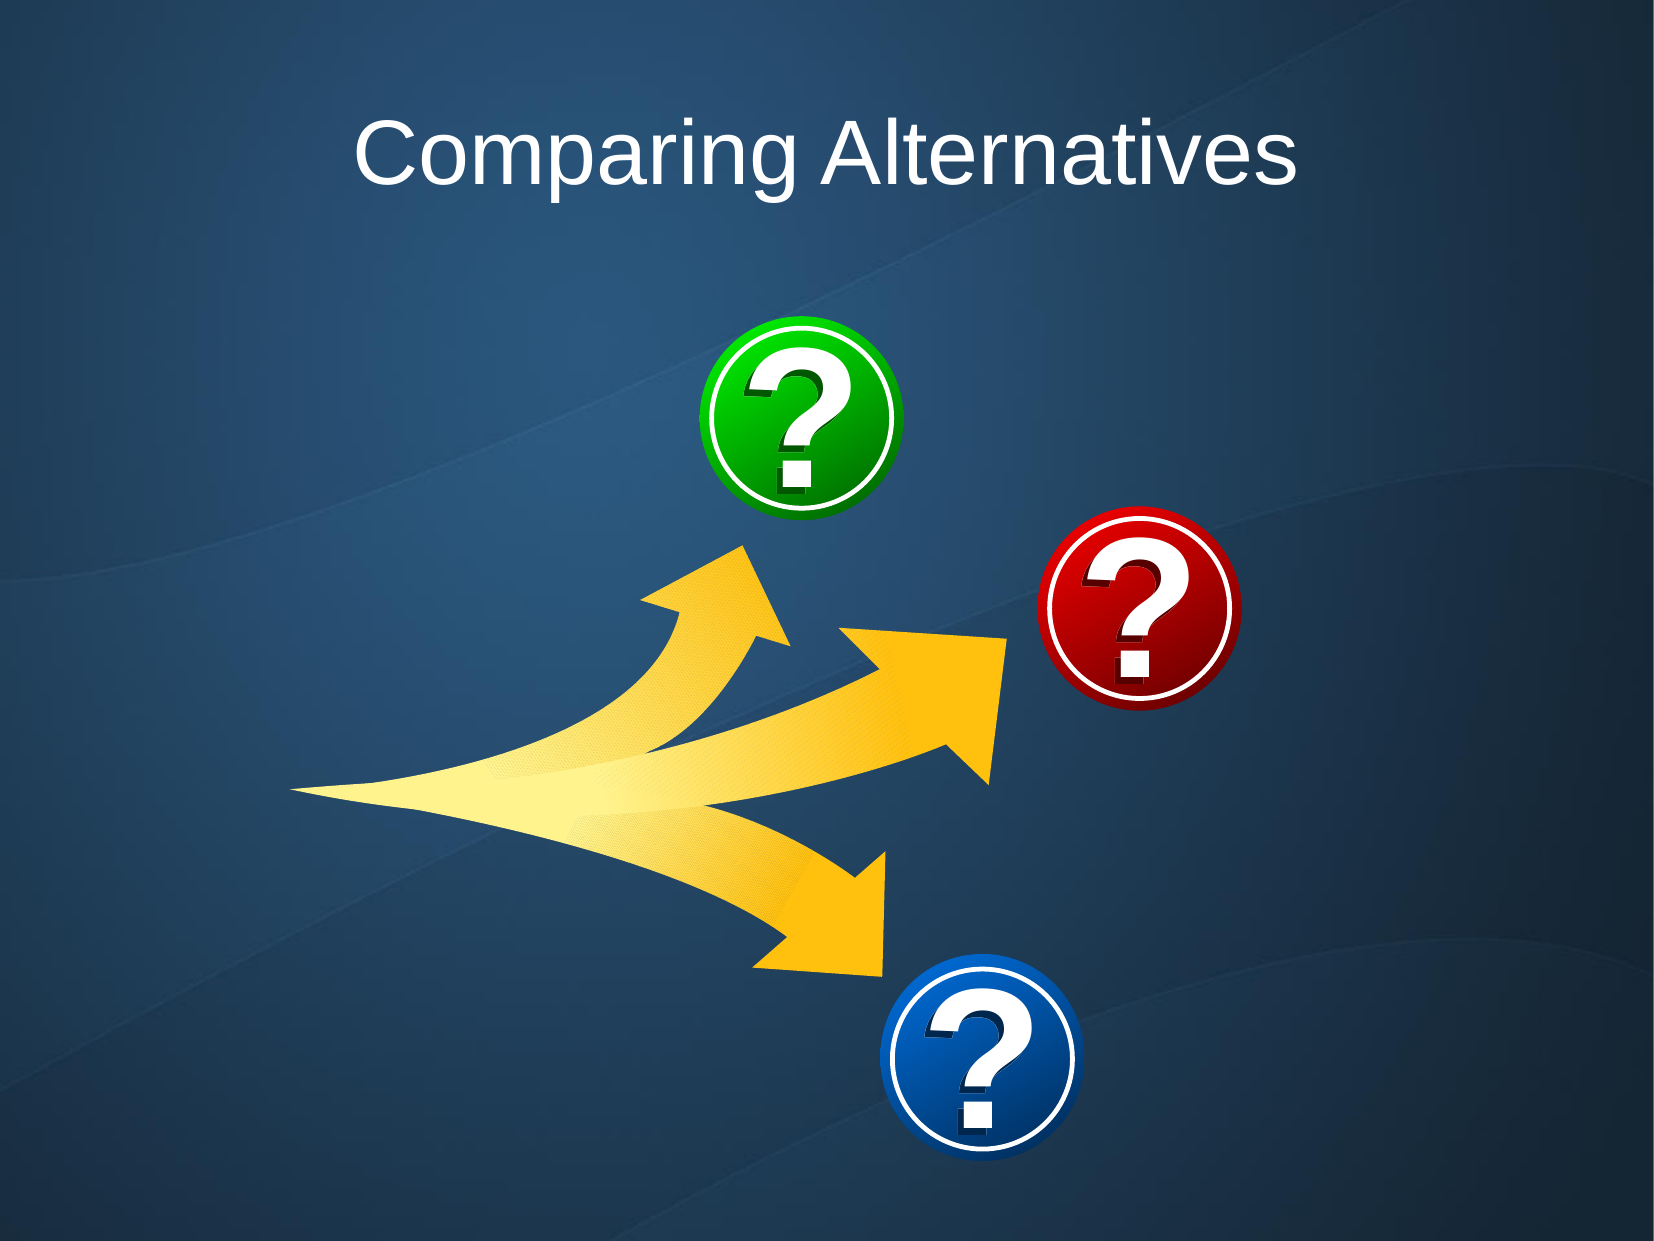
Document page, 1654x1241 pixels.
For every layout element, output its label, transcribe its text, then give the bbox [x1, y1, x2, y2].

text_box [1216, 540, 1242, 677]
text_box [895, 1019, 906, 1100]
text_box [878, 350, 904, 486]
text_box [878, 378, 889, 459]
text_box ? [906, 939, 1059, 1179]
text_box ? [725, 298, 878, 537]
text_box [1052, 568, 1063, 649]
picture [0, 0, 1654, 1241]
text_box [715, 378, 725, 458]
title Comparing Alternatives [82, 49, 1571, 257]
text_box [1059, 1019, 1070, 1099]
text_box [1059, 988, 1085, 1127]
text_box ? [1063, 489, 1216, 728]
text_box [1216, 568, 1227, 649]
text_box [880, 988, 906, 1127]
text_box [1037, 541, 1063, 676]
text_box [699, 350, 725, 486]
